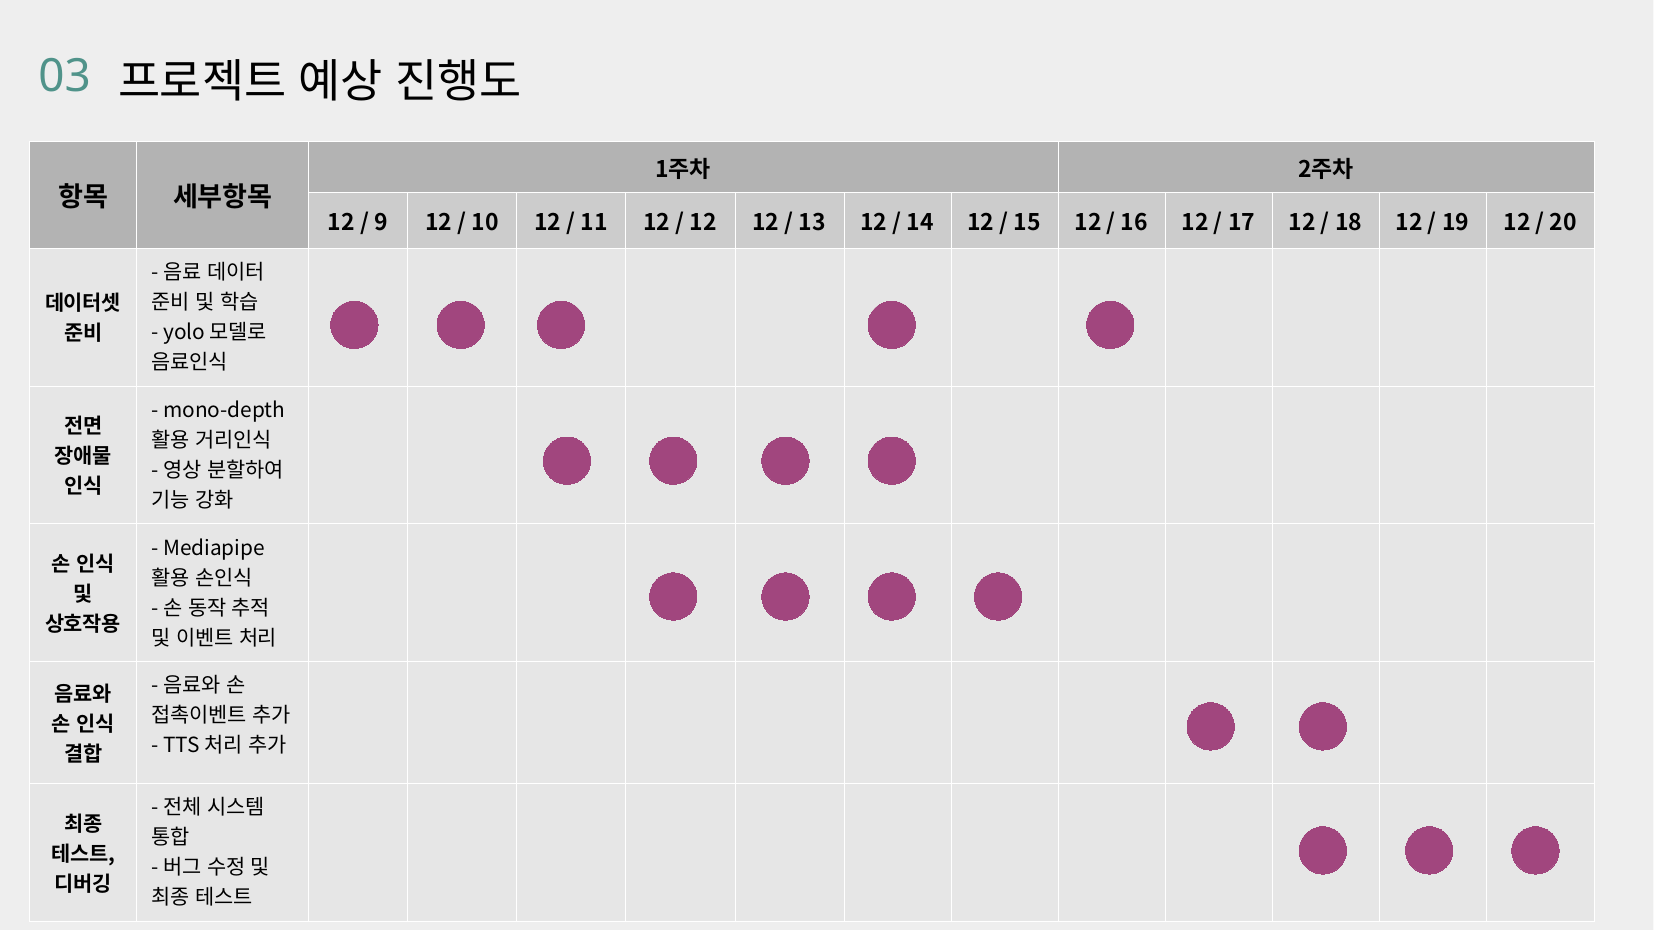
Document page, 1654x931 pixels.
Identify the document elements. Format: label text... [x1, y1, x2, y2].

table_header 1주차 [309, 142, 1058, 192]
table_cell [309, 524, 407, 661]
table_cell [736, 387, 844, 523]
table_cell [1380, 784, 1486, 921]
table_cell [736, 662, 844, 783]
text_box [868, 572, 916, 621]
table_cell - mono-depth활용 거리인식 - 영상 분할하여 기능 강화 [137, 387, 308, 523]
table_cell 12 / 18 [1273, 193, 1379, 248]
table_cell 전면 장애물 인식 [30, 387, 136, 523]
text_box [761, 572, 810, 621]
table_cell - 음료와 손 접촉이벤트 추가 - TTS 처리 추가 [137, 662, 308, 783]
text_box [330, 301, 379, 349]
table_cell [1059, 784, 1165, 921]
text_box [437, 301, 485, 349]
table_cell 손 인식 및 상호작용 [30, 524, 136, 661]
table_cell [1273, 249, 1379, 386]
text_box 03 [23, 35, 142, 125]
table_cell 12 / 10 [408, 193, 516, 248]
text_box [1187, 702, 1235, 751]
table_cell [408, 387, 516, 523]
table_cell [845, 249, 951, 386]
table_cell [845, 524, 951, 661]
table_cell [1273, 387, 1379, 523]
text_box [868, 437, 916, 485]
text_box [1405, 826, 1453, 875]
table_cell 12 / 17 [1166, 193, 1272, 248]
table_cell [1166, 524, 1272, 661]
text_box [1511, 826, 1560, 875]
table_cell 데이터셋 준비 [30, 249, 136, 386]
table_cell [1059, 524, 1165, 661]
table_header 항목 [30, 142, 136, 248]
table_cell [1273, 784, 1379, 921]
table_cell [1380, 524, 1486, 661]
table_cell 12 / 14 [845, 193, 951, 248]
text_box [537, 301, 585, 349]
table_cell [1166, 249, 1272, 386]
table_cell [1380, 387, 1486, 523]
table_cell [1487, 249, 1594, 386]
table_cell 12 / 9 [309, 193, 407, 248]
table_header 2주차 [1059, 142, 1594, 192]
table_cell 12 / 16 [1059, 193, 1165, 248]
table_cell [309, 387, 407, 523]
table_cell [1059, 249, 1165, 386]
table_cell [1487, 784, 1594, 921]
table_cell [626, 387, 735, 523]
table_cell [517, 784, 625, 921]
table_cell [736, 784, 844, 921]
table_cell [408, 662, 516, 783]
table_cell [952, 387, 1058, 523]
text_box [649, 572, 697, 621]
table_cell 12 / 11 [517, 193, 625, 248]
table_cell - 음료 데이터 준비 및 학습 - yolo 모델로 음료인식 [137, 249, 308, 386]
table_cell [845, 662, 951, 783]
table_cell [309, 784, 407, 921]
text_box [543, 437, 591, 485]
table_cell [517, 662, 625, 783]
table_cell [736, 524, 844, 661]
table_cell [845, 387, 951, 523]
text_box [761, 437, 810, 485]
text_box [1299, 826, 1347, 875]
table_cell [952, 662, 1058, 783]
table_cell [626, 662, 735, 783]
table_cell [517, 524, 625, 661]
table_cell [517, 249, 625, 386]
table_cell [1487, 662, 1594, 783]
table_cell - 전체 시스템 통합 - 버그 수정 및 최종 테스트 [137, 784, 308, 921]
table_cell [626, 524, 735, 661]
table_cell [1487, 387, 1594, 523]
table_cell 12 / 13 [736, 193, 844, 248]
table_cell [1487, 524, 1594, 661]
table_cell [626, 249, 735, 386]
table_cell [1059, 387, 1165, 523]
table_cell [1273, 524, 1379, 661]
table_cell [736, 249, 844, 386]
table_cell [626, 784, 735, 921]
table_cell [952, 784, 1058, 921]
table_cell [1273, 662, 1379, 783]
table_cell [408, 524, 516, 661]
table_cell [1166, 784, 1272, 921]
table_cell [952, 524, 1058, 661]
text_box [1299, 702, 1347, 751]
table_cell 12 / 15 [952, 193, 1058, 248]
table_cell [408, 249, 516, 386]
table_cell [1380, 249, 1486, 386]
table_cell [309, 662, 407, 783]
table_cell [517, 387, 625, 523]
text_box [1086, 301, 1134, 349]
table_header 세부항목 [137, 142, 308, 248]
table_cell 12 / 20 [1487, 193, 1594, 248]
table_cell 12 / 12 [626, 193, 735, 248]
table_cell 음료와 손 인식 결합 [30, 662, 136, 783]
table_cell [952, 249, 1058, 386]
text_box [974, 572, 1022, 621]
table_cell [1166, 662, 1272, 783]
table_cell - Mediapipe활용 손인식 - 손 동작 추적 및 이벤트 처리 [137, 524, 308, 661]
table_cell [309, 249, 407, 386]
table_cell [845, 784, 951, 921]
table_cell 12 / 19 [1380, 193, 1486, 248]
table_cell 최종 테스트, 디버깅 [30, 784, 136, 921]
text_box [868, 301, 916, 349]
table_cell [1059, 662, 1165, 783]
text_box [649, 437, 697, 485]
table_cell [1166, 387, 1272, 523]
title 프로젝트 예상 진행도 [118, 0, 532, 141]
table_cell [408, 784, 516, 921]
table_cell [1380, 662, 1486, 783]
